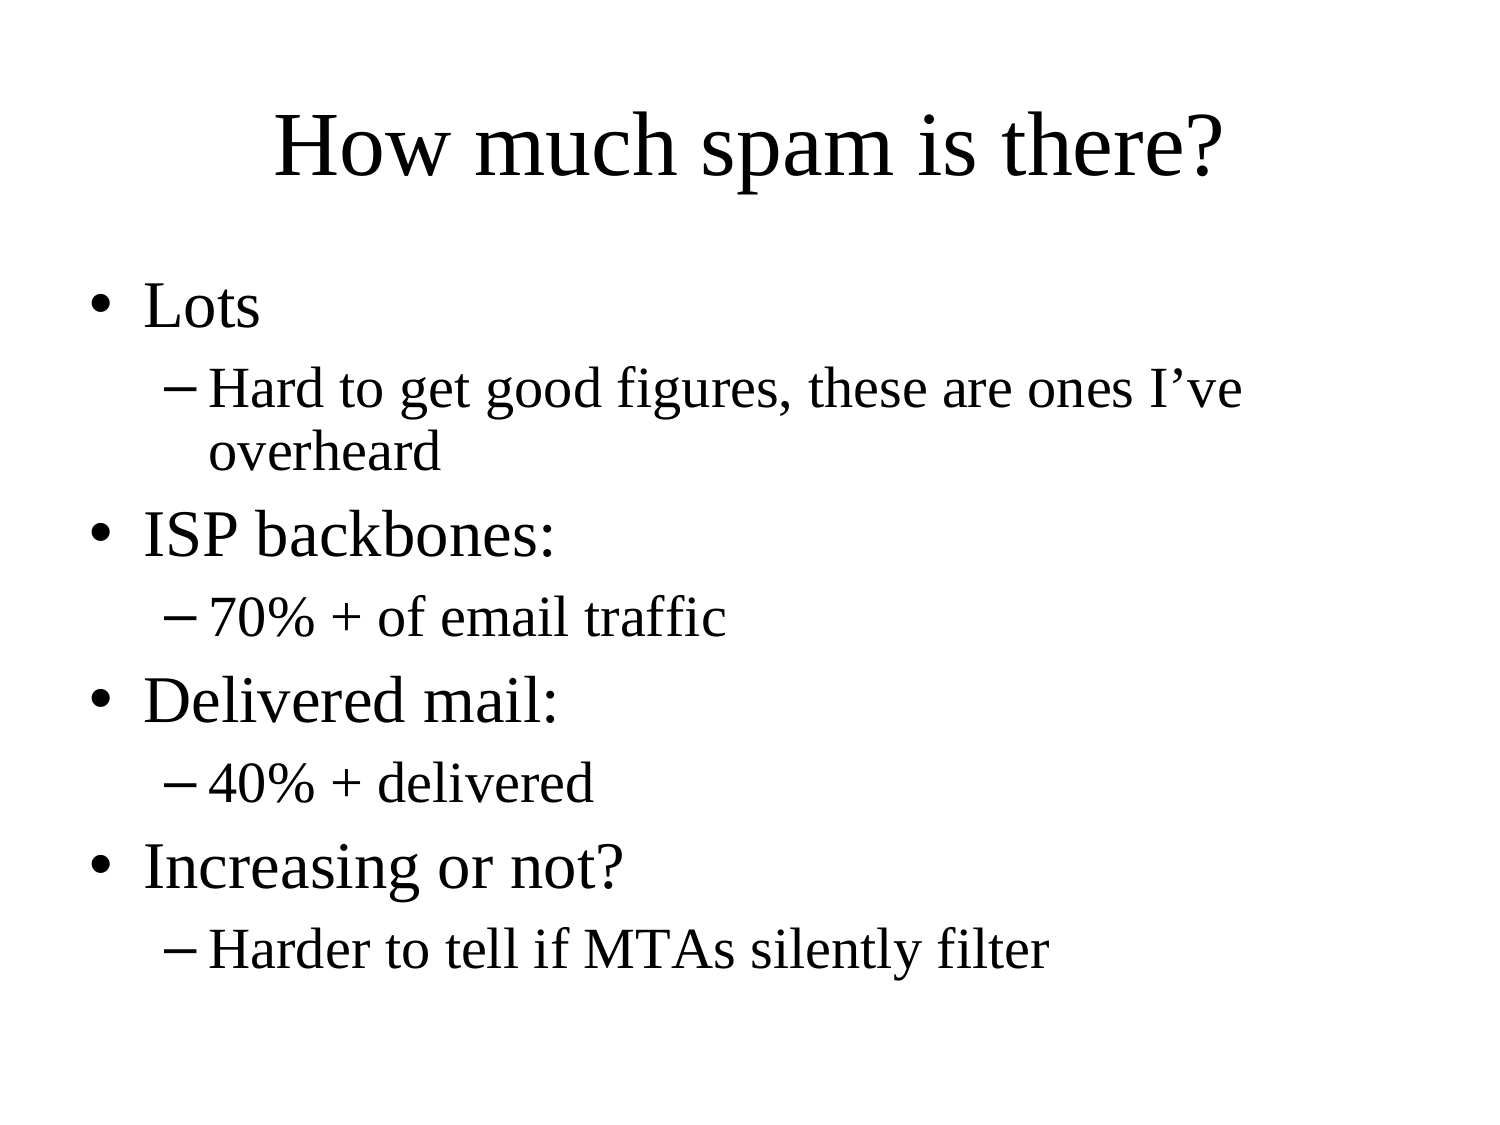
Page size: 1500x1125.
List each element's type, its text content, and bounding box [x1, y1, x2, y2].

list Lots Hard to get good figures, these are ones I’ve overheard ISP backbones: 70% + of email traffic Delivered mail: 40% + delivered Increasing or not? Harder to tell if MTAs silently filter [75, 262, 1426, 1005]
title How much spam is there? [75, 45, 1426, 233]
